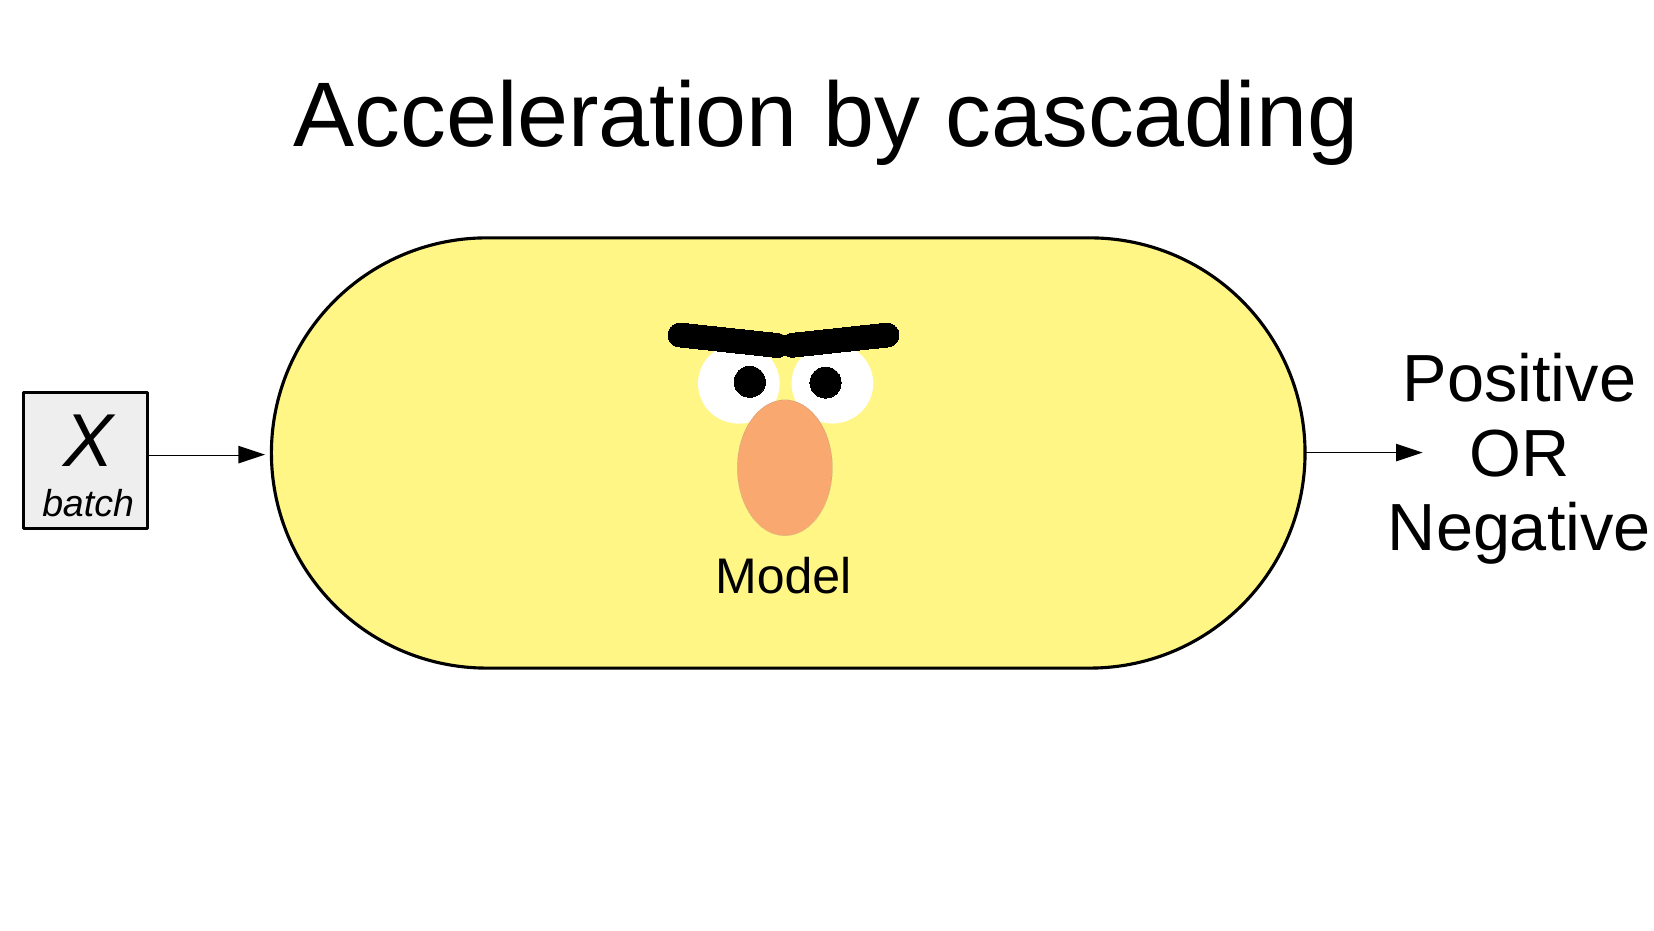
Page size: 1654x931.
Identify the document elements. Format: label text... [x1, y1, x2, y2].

text_box [271, 237, 1306, 669]
subtitle Positive OR Negative [1373, 340, 1654, 566]
text_box X batch [2, 390, 174, 574]
title Acceleration by cascading [82, 37, 1571, 193]
text_box Model [627, 540, 939, 653]
